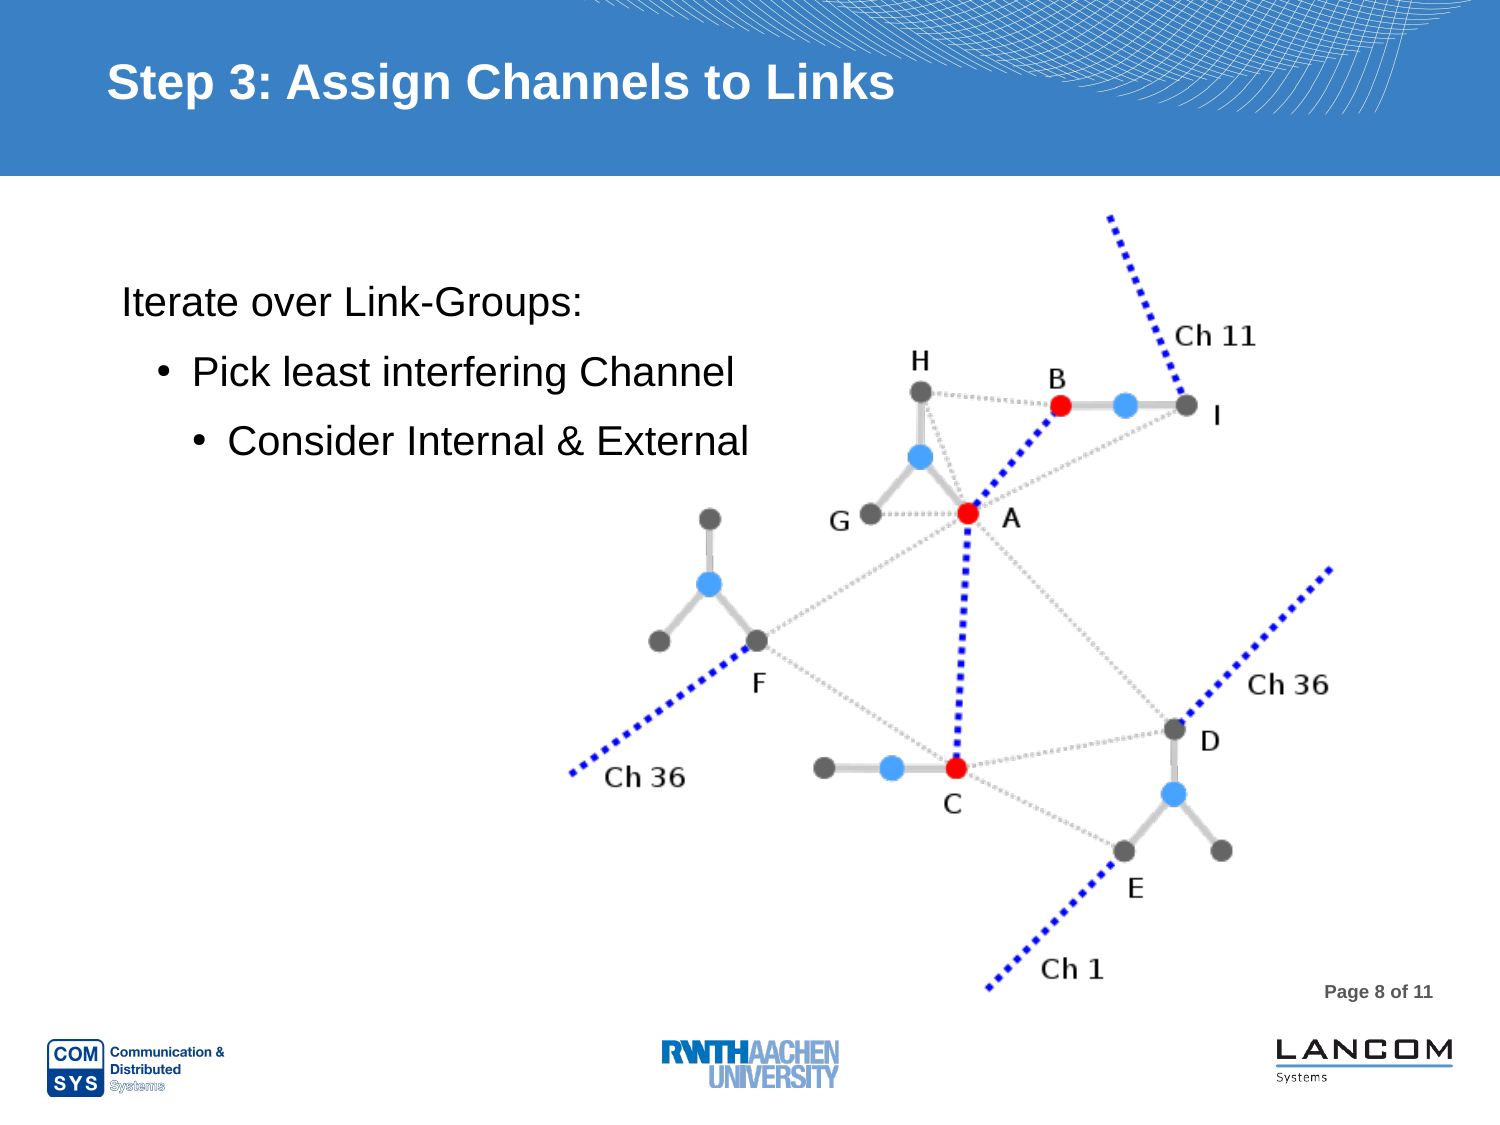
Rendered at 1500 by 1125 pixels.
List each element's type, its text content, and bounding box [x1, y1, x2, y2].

picture [566, 212, 1335, 994]
text_box Iterate over Link-Groups: Pick least interfering Channel Consider Internal & External [106, 248, 566, 449]
title Step 3: Assign Channels to Links [106, 35, 1176, 110]
picture [0, 0, 1500, 176]
picture [1275, 1039, 1453, 1084]
